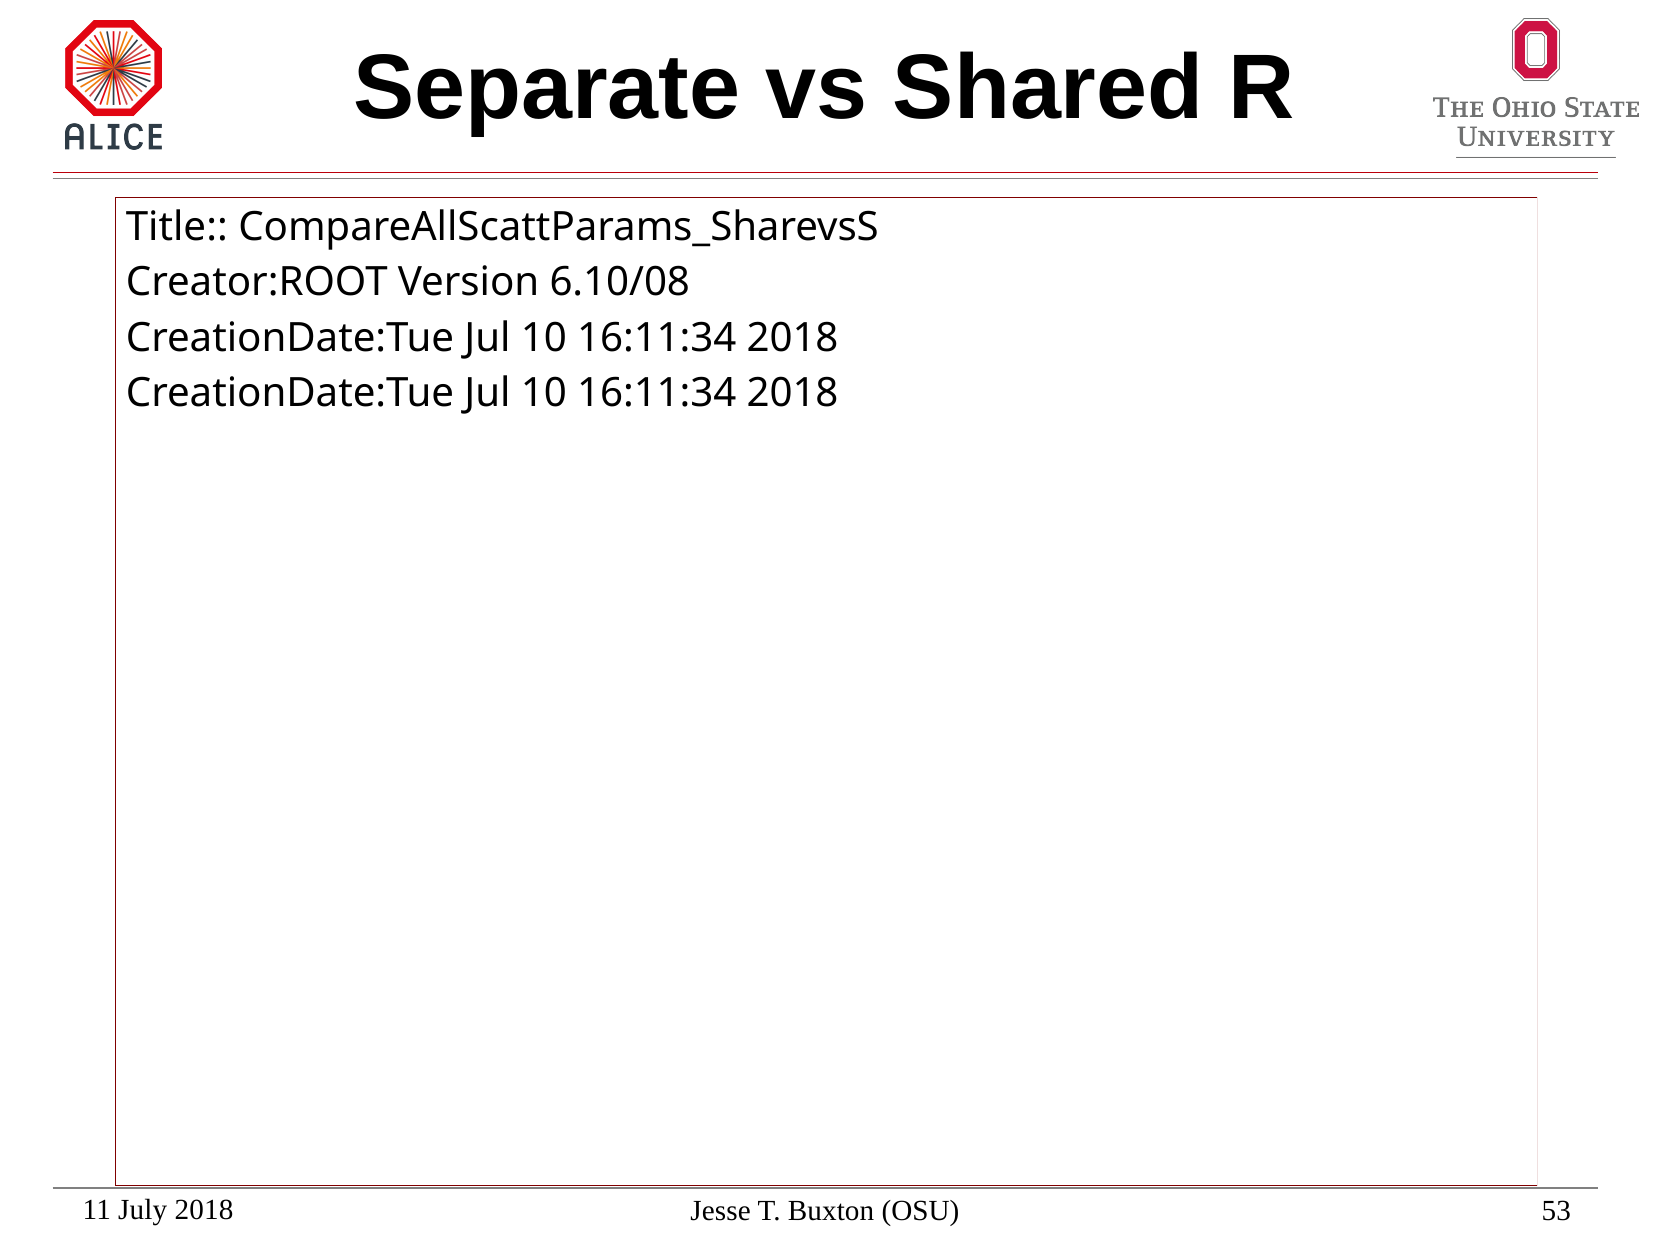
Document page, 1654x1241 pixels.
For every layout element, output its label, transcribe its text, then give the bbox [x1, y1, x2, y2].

picture [1513, 5, 1642, 171]
title Separate vs Shared R [137, 1, 1513, 172]
picture [65, 20, 137, 150]
picture [112, 195, 1538, 1186]
